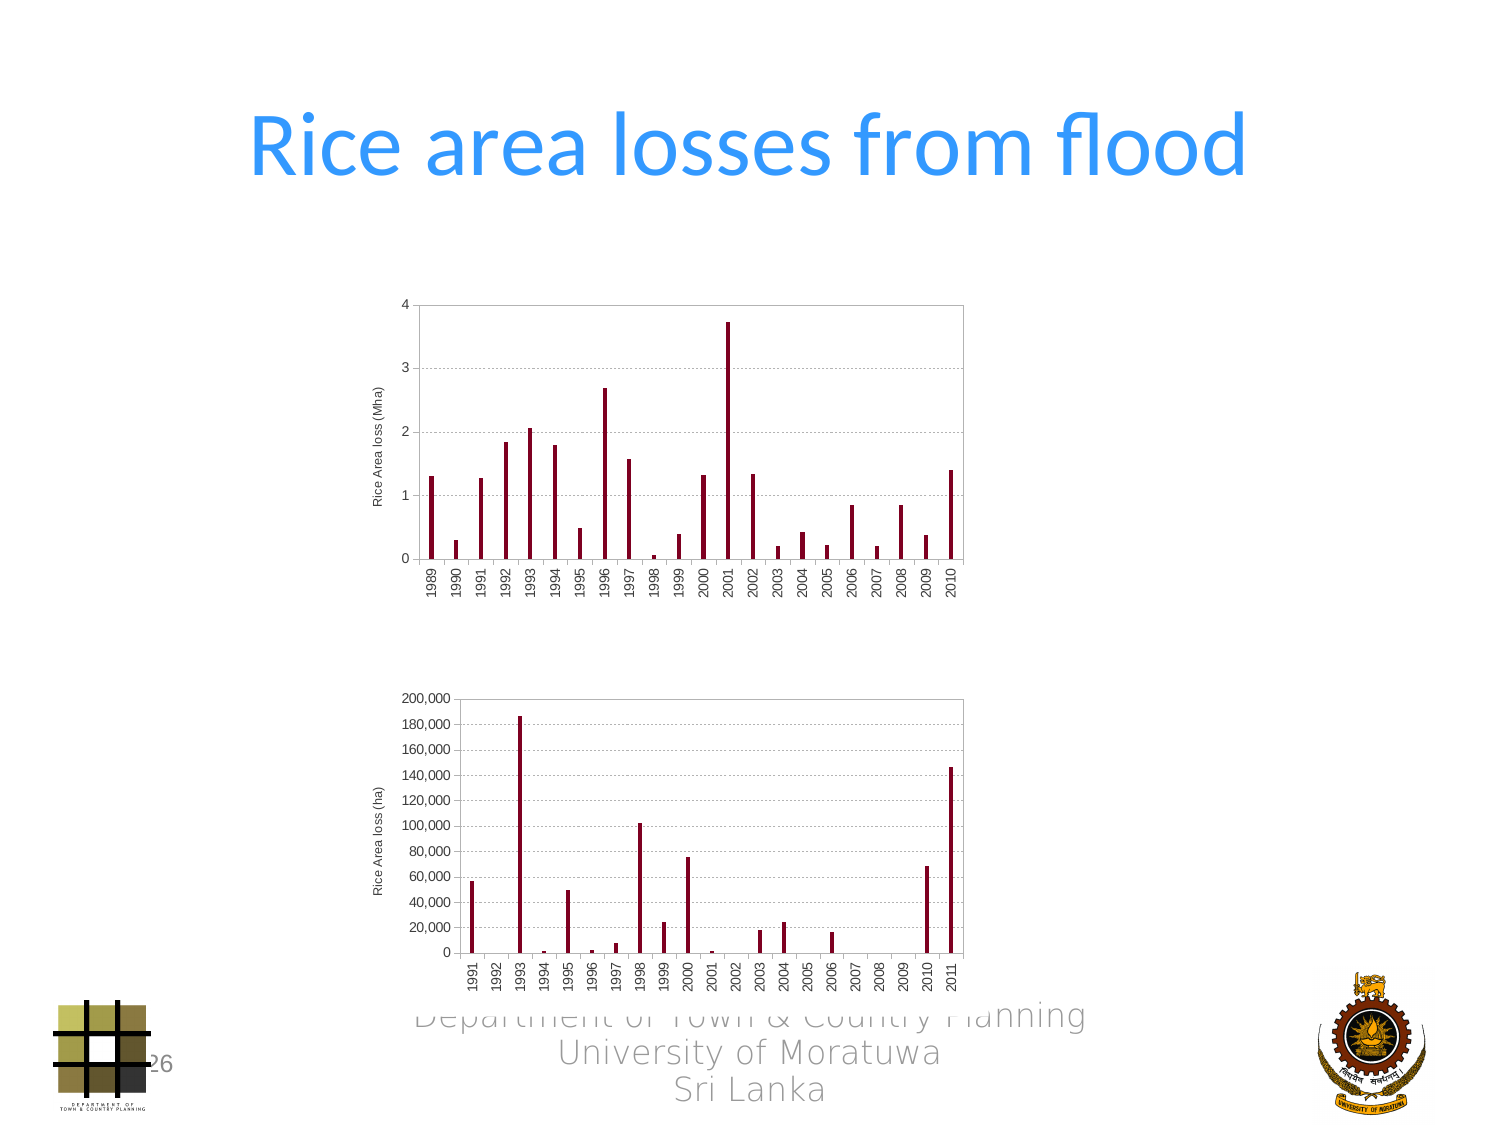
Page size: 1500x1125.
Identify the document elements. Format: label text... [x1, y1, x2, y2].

title Rice area losses from flood [75, 21, 1425, 257]
picture [1312, 966, 1435, 1125]
picture [53, 1000, 151, 1111]
picture [348, 656, 989, 1017]
picture [348, 262, 989, 623]
